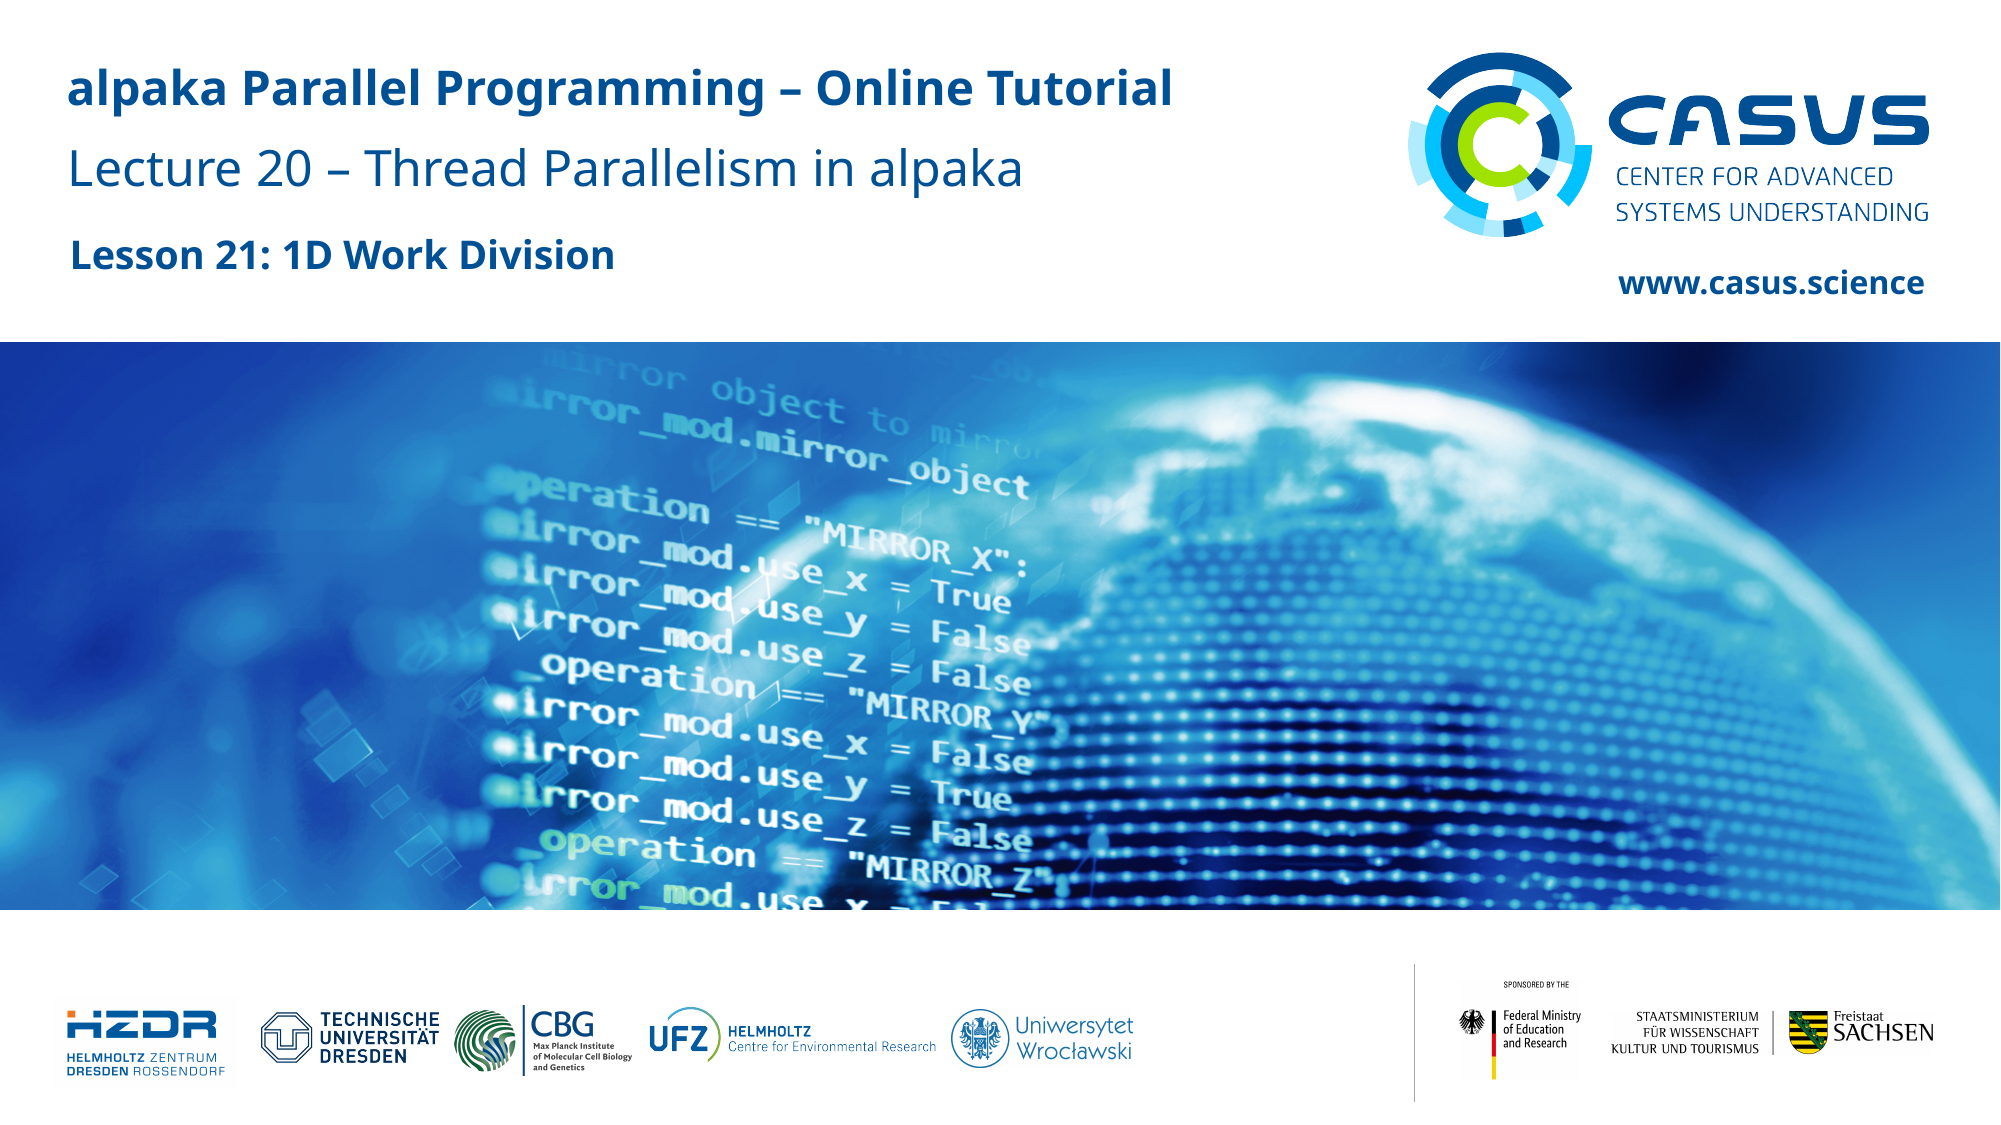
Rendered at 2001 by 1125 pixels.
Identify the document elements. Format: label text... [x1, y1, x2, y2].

subtitle Lecture 20 – Thread Parallelism in alpaka [67, 132, 1390, 202]
picture [0, 342, 2001, 910]
text_box Lesson 21: 1D Work Division [54, 219, 1377, 289]
picture [1611, 1011, 1933, 1055]
picture [261, 1012, 439, 1063]
picture [1458, 980, 1581, 1080]
picture [454, 982, 1133, 1084]
title alpaka Parallel Programming – Online Tutorial [66, 53, 1389, 122]
picture [54, 997, 238, 1089]
picture [1408, 52, 1929, 238]
